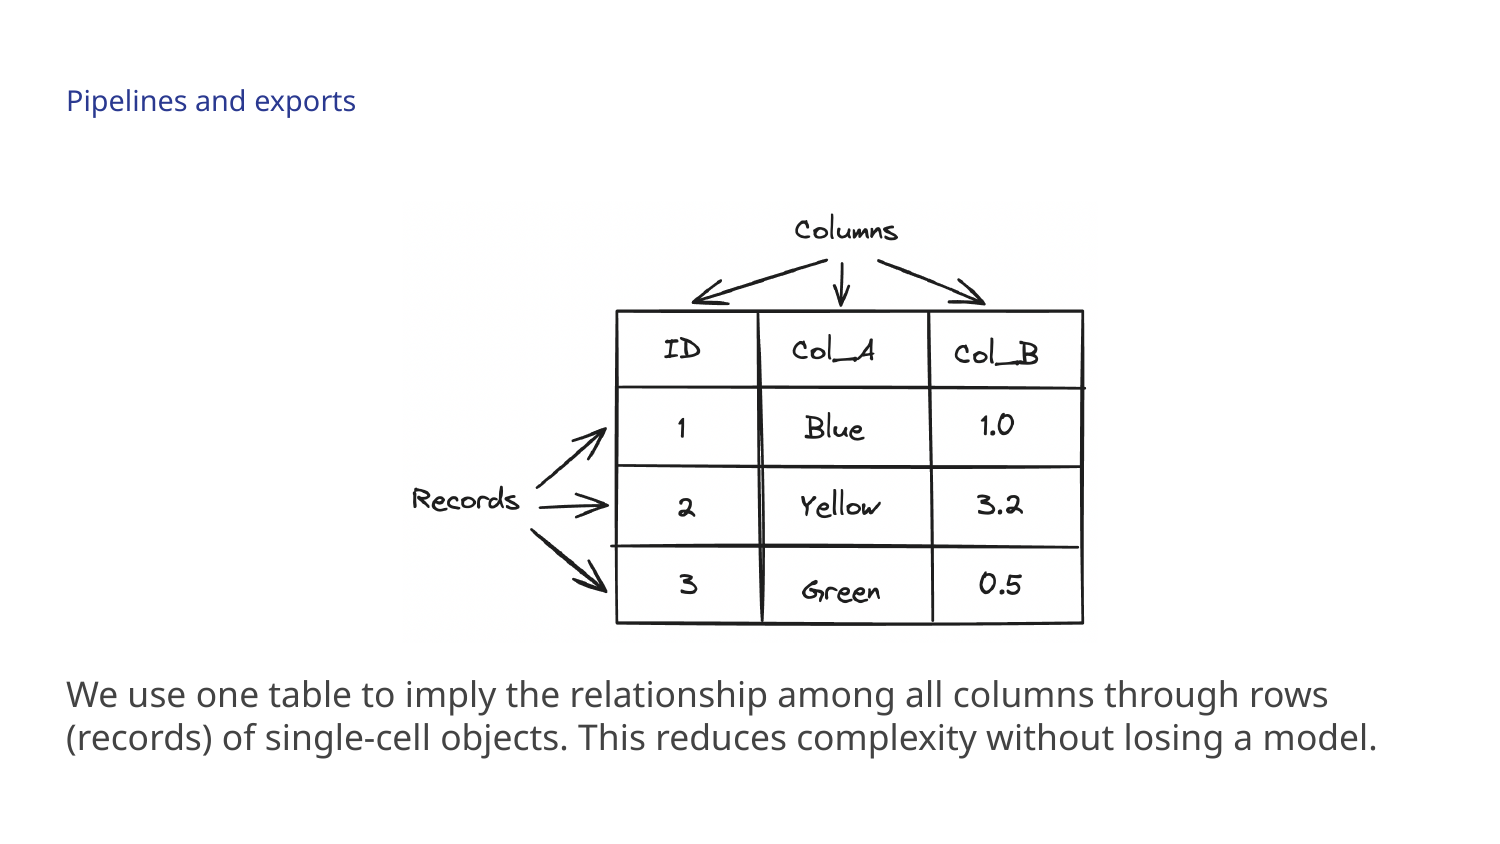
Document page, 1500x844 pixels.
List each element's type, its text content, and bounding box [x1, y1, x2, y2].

picture [402, 201, 1098, 643]
text_box We use one table to imply the relationship among all columns through rows (records) of single-cell objects. This reduces complexity without losing a model. [51, 657, 1500, 793]
title Pipelines and exports [51, 67, 1449, 167]
